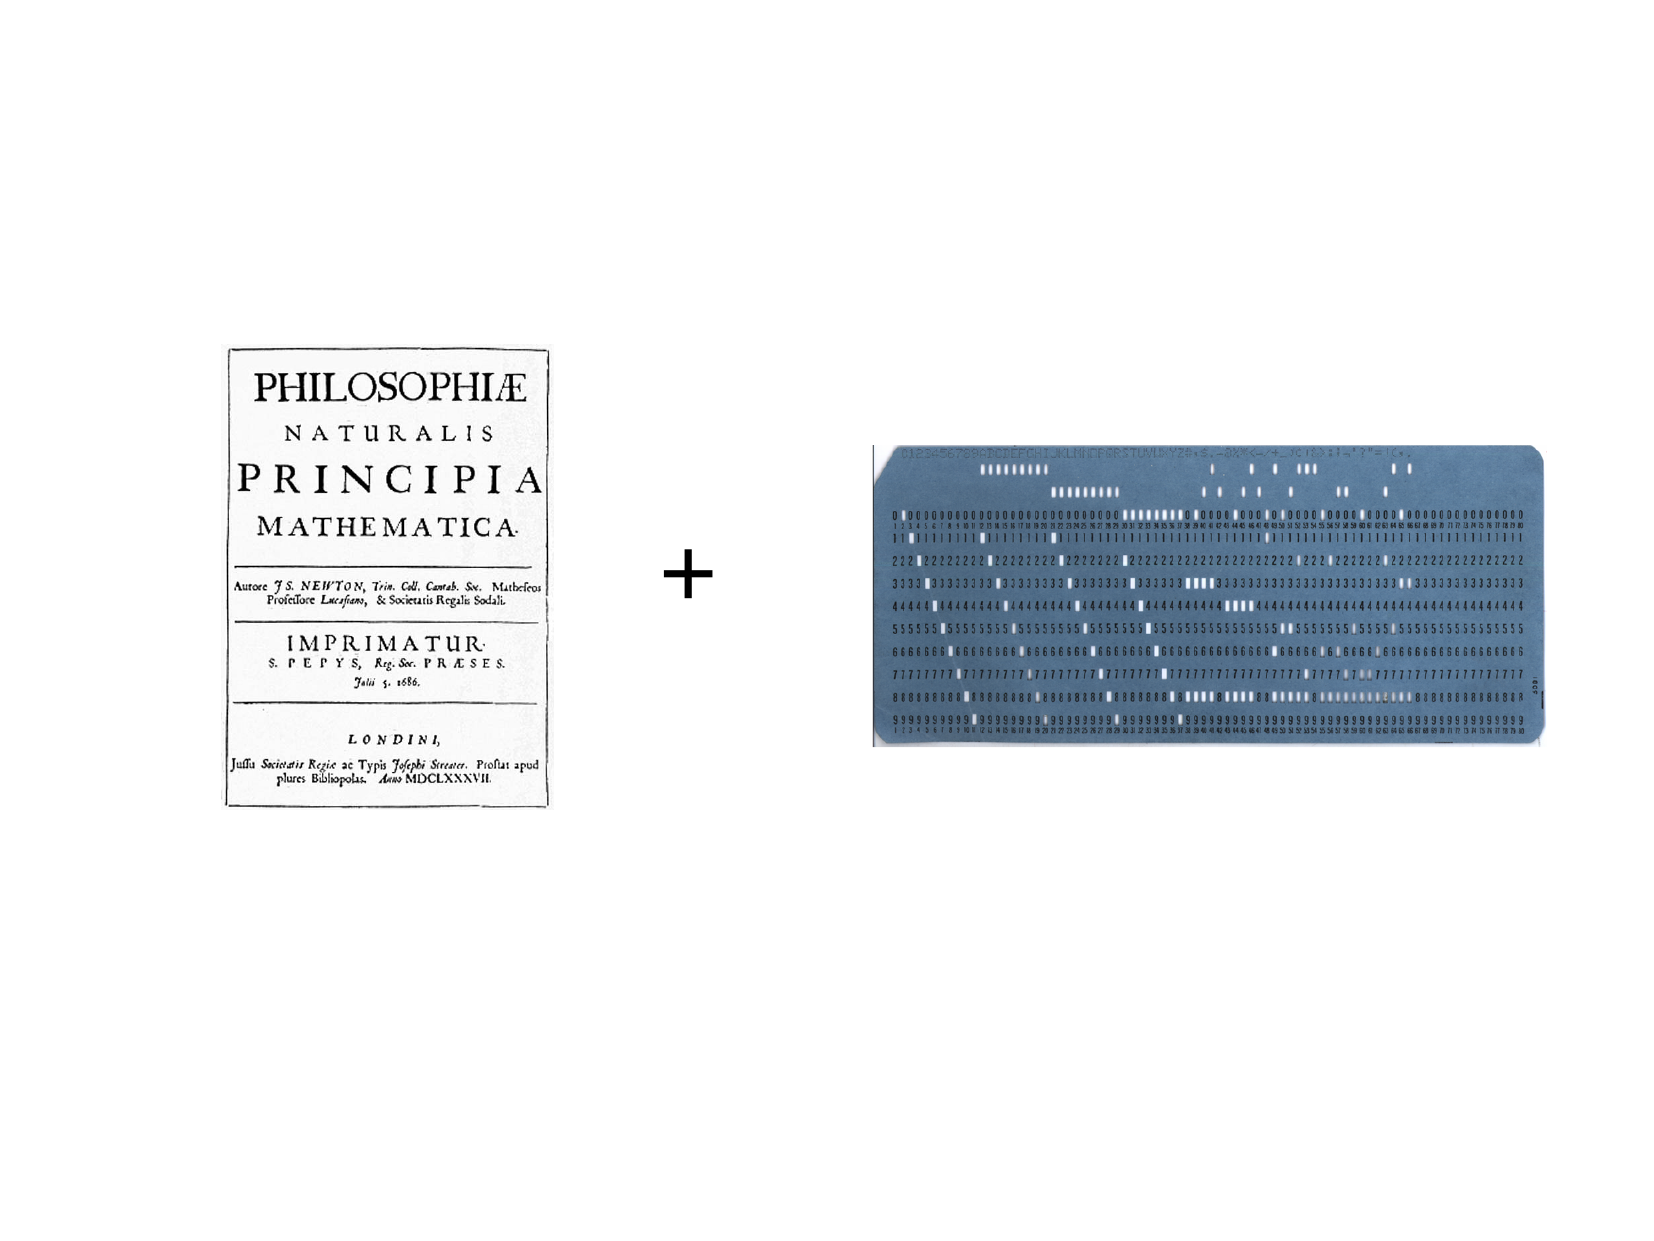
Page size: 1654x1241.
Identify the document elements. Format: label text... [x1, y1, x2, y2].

text_box + [645, 510, 766, 637]
picture [870, 445, 1547, 751]
picture [221, 344, 554, 811]
